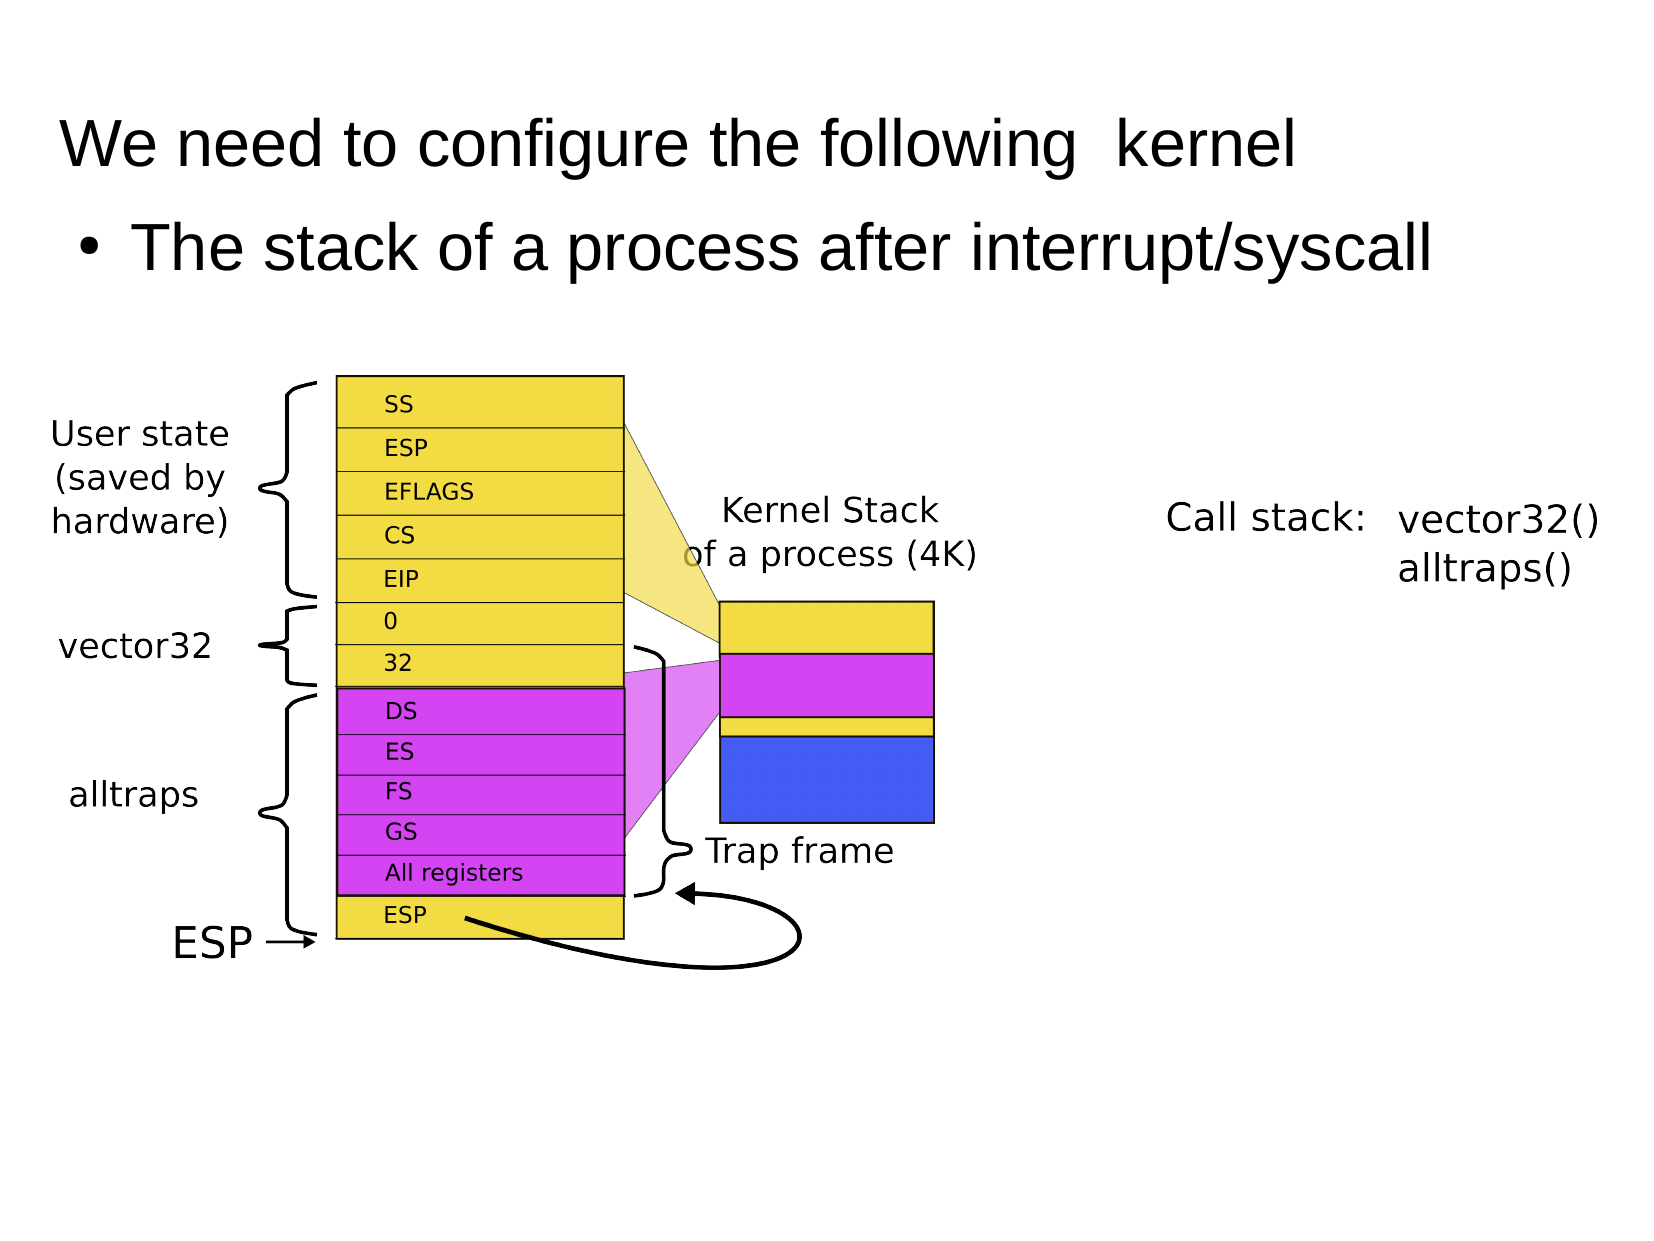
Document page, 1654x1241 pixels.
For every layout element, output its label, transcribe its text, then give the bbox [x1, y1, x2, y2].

picture [53, 375, 1597, 971]
list We need to configure the following kernel The stack of a process after interrupt/syscall [59, 105, 1448, 301]
